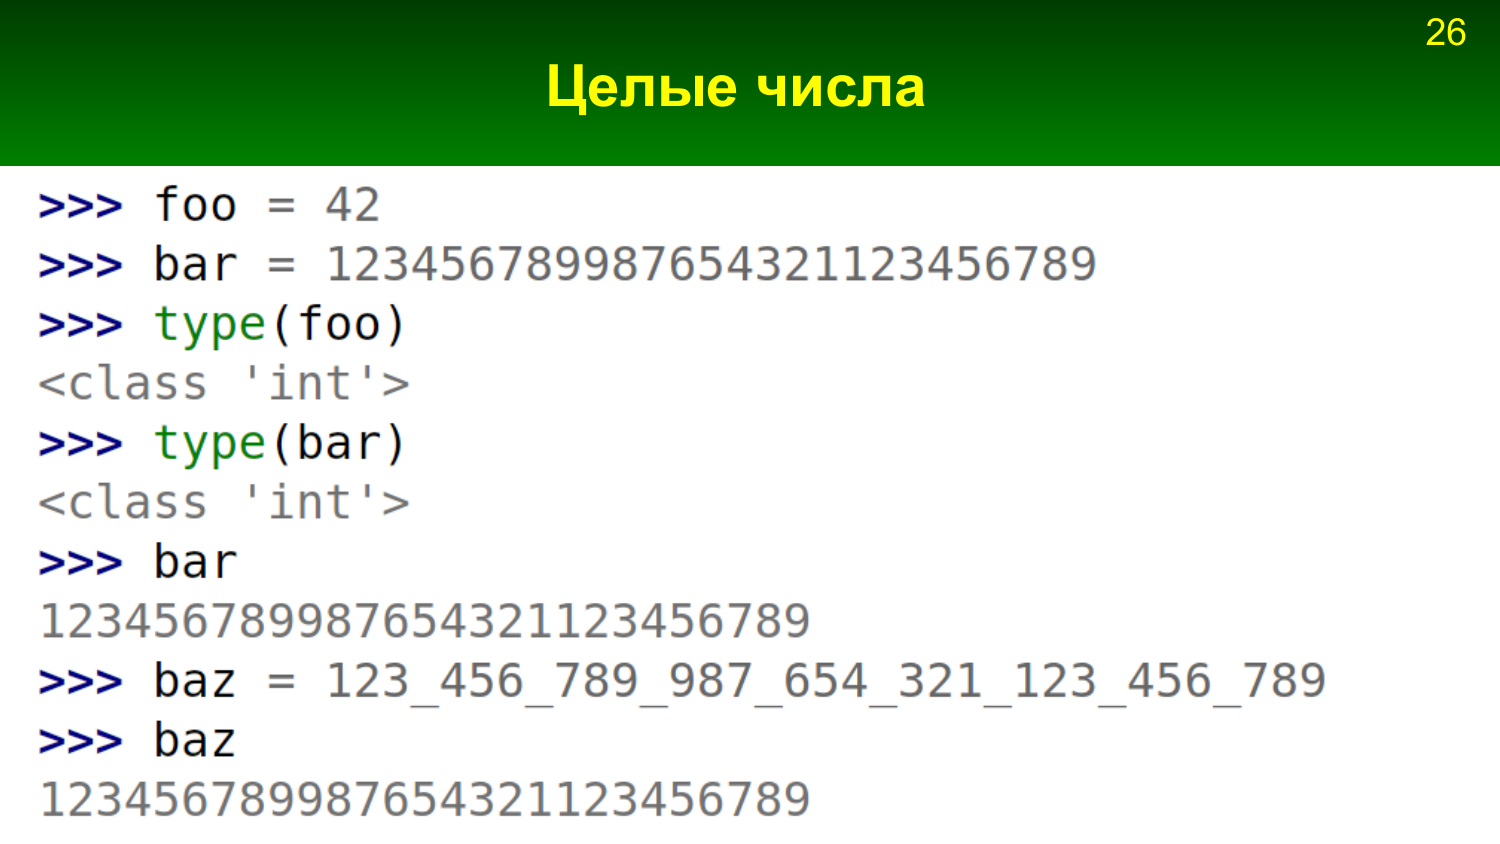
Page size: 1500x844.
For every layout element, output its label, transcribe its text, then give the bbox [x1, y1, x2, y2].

picture [23, 175, 1335, 834]
title Целые числа [47, 11, 1426, 154]
